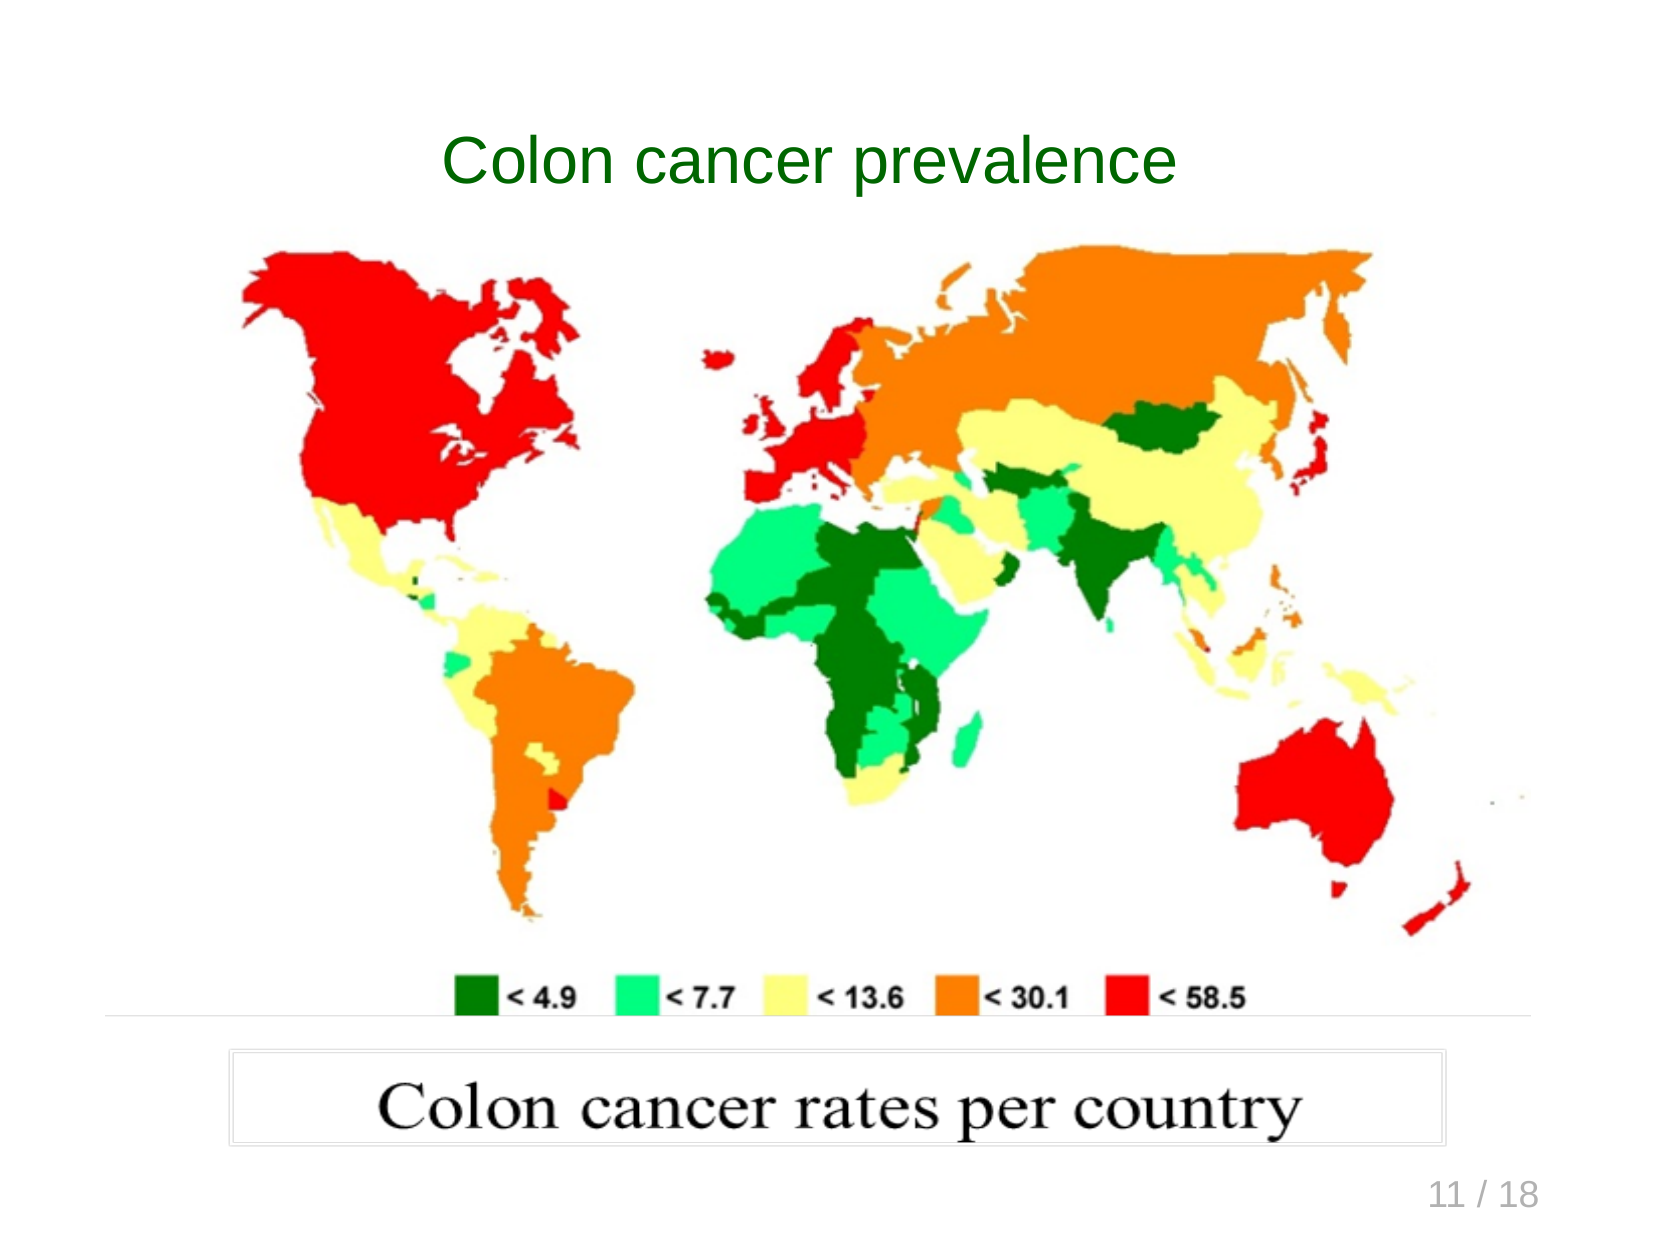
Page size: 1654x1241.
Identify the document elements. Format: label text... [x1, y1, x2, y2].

title Colon cancer prevalence [66, 110, 1555, 212]
picture [105, 212, 1531, 1185]
text_box <number> / 18 [1412, 1166, 1654, 1223]
